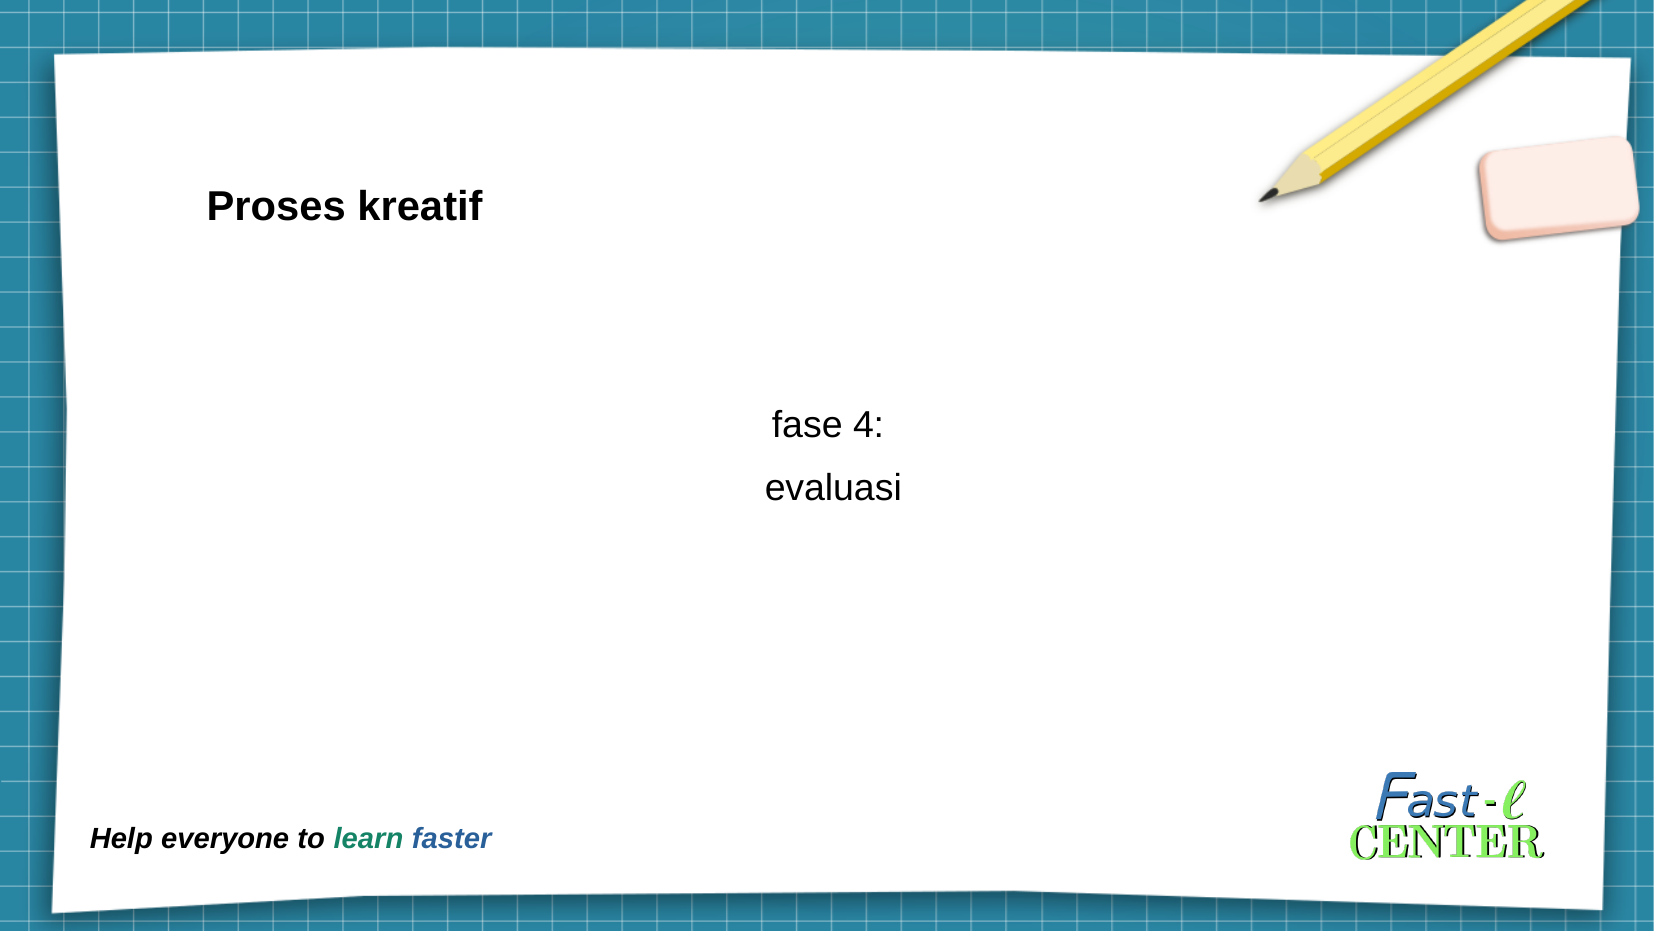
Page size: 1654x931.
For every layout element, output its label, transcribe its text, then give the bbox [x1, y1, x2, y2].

picture [0, 0, 1654, 931]
text_box Help everyone to learn faster [75, 814, 507, 863]
text_box Proses kreatif [191, 175, 676, 240]
text_box fase 4: evaluasi [750, 375, 917, 516]
